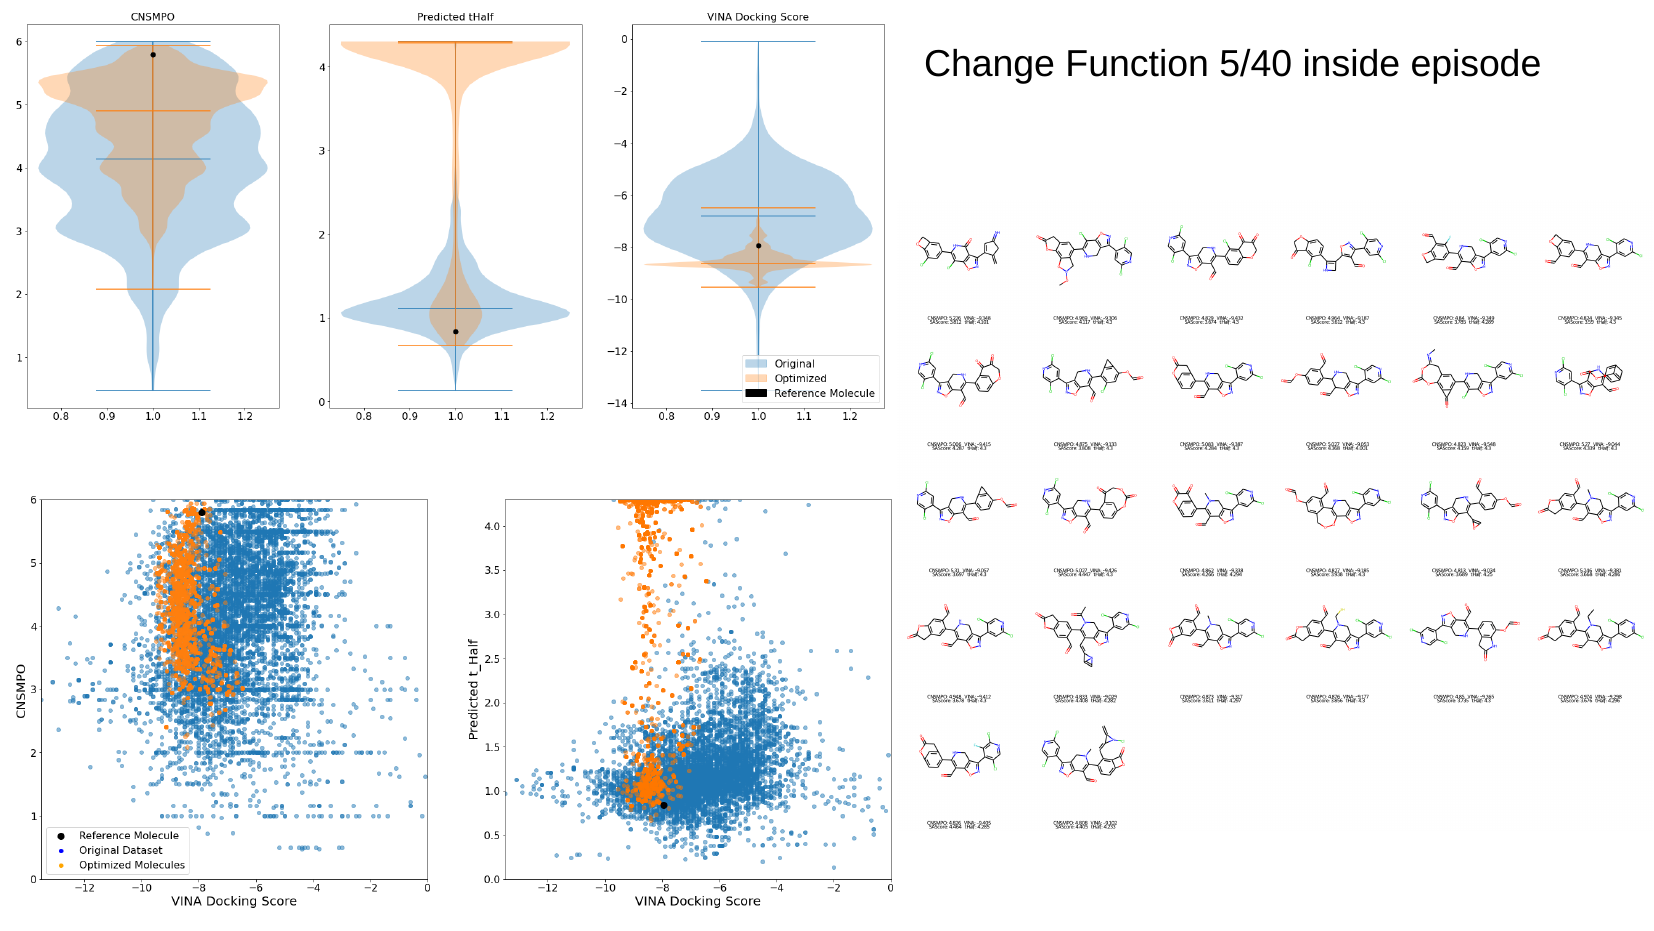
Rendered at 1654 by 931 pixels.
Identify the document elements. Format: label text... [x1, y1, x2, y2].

picture [11, 200, 1654, 912]
text_box Change Function 5/40 inside episode [909, 35, 1607, 93]
picture [11, 8, 888, 426]
